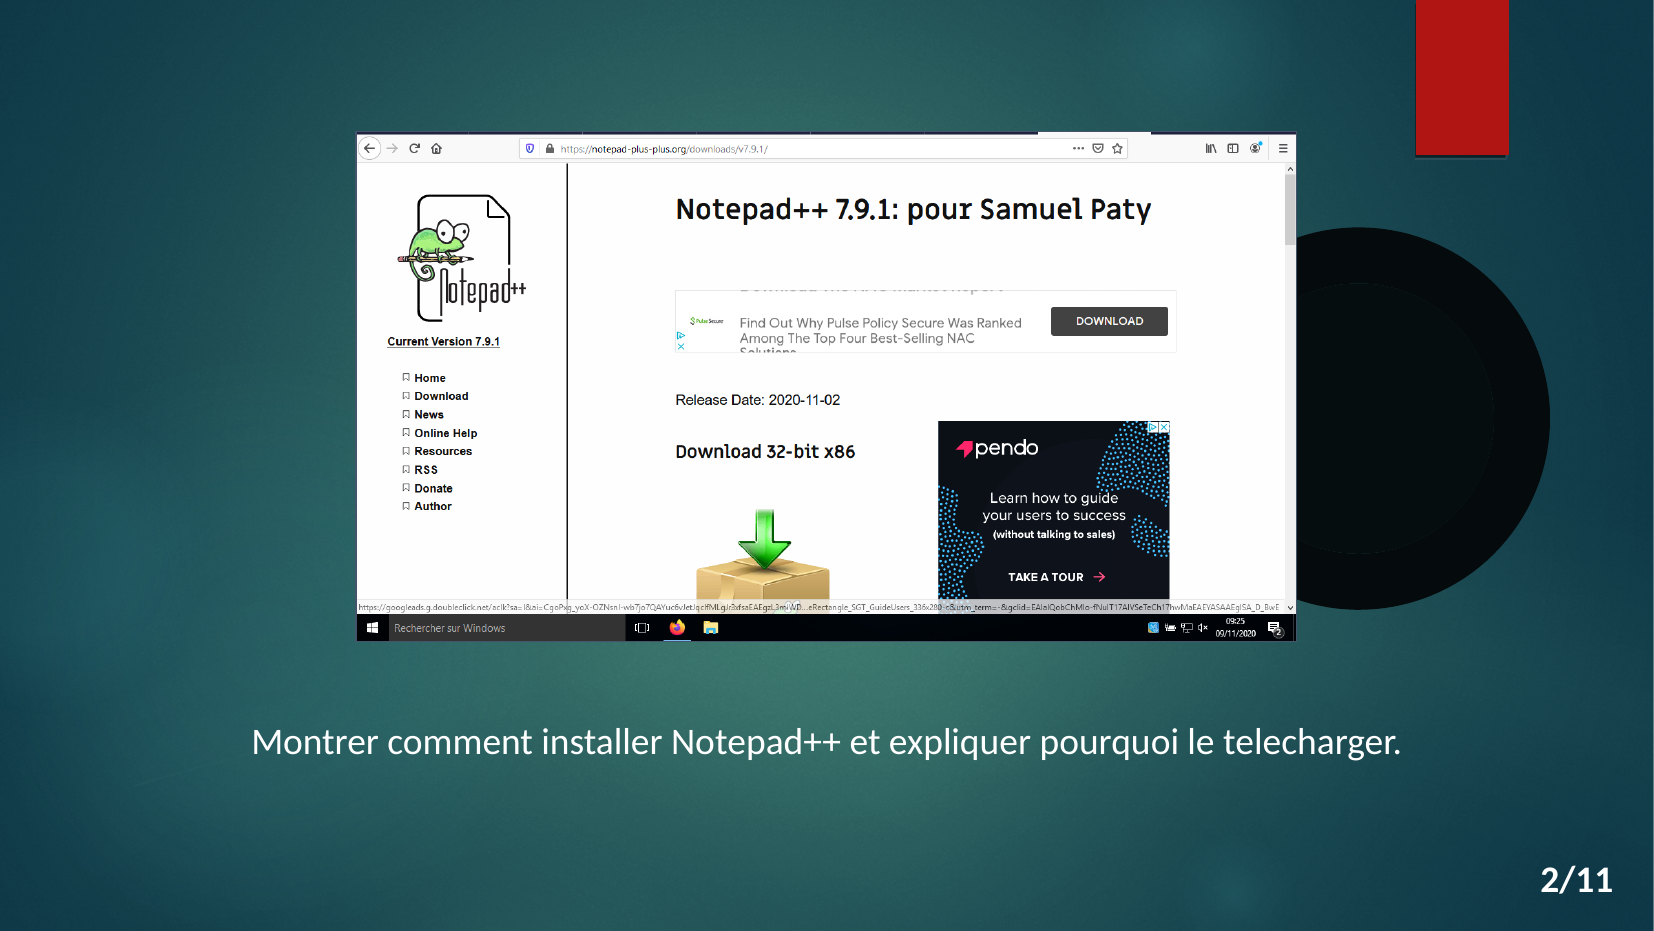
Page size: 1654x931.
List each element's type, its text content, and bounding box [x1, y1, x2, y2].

text_box 2/11 [1525, 847, 1654, 909]
picture [356, 132, 1296, 641]
text_box Montrer comment installer Notepad++ et expliquer pourquoi le telecharger. [236, 709, 1506, 771]
